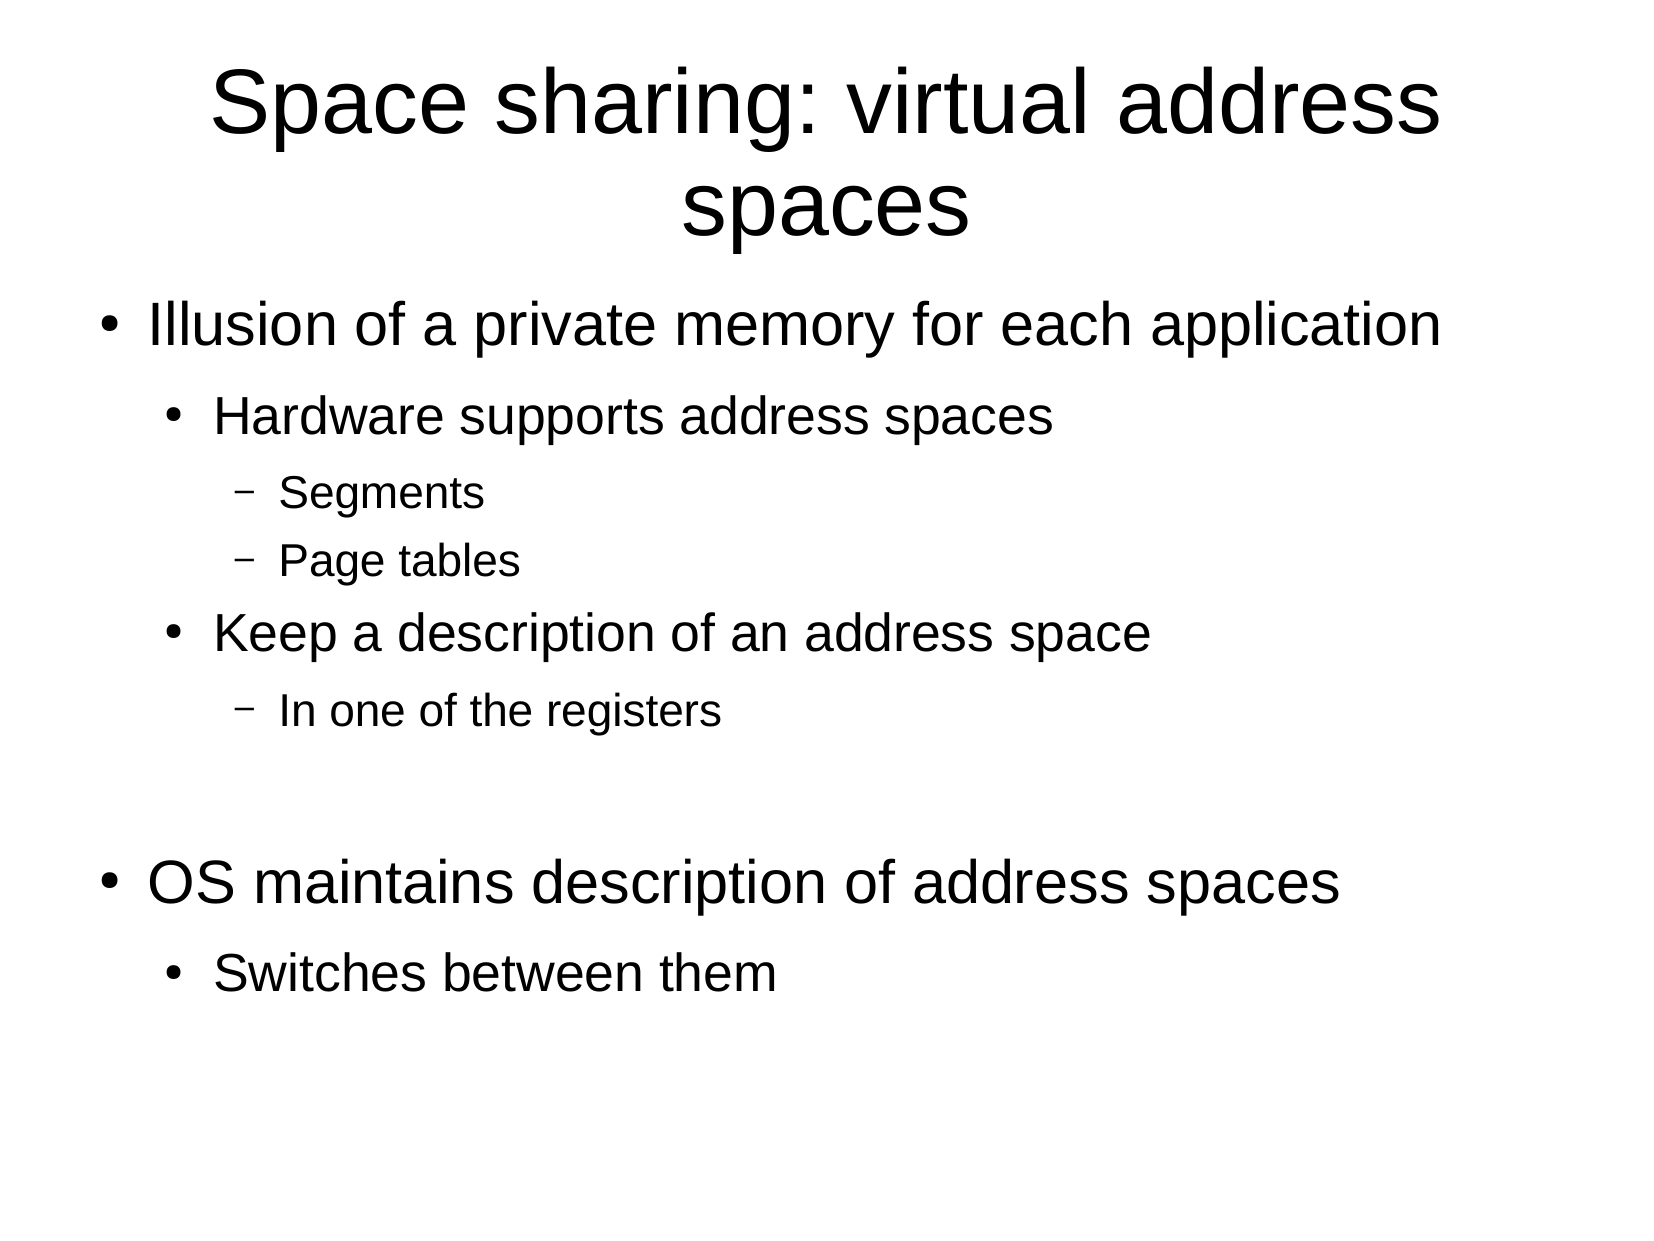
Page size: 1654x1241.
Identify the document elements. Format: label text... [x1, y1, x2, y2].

title Space sharing: virtual address spaces [82, 49, 1571, 257]
list Illusion of a private memory for each application Hardware supports address spaces Segments Page tables Keep a description of an address space In one of the registers OS maintains description of address spaces Switches between them [82, 290, 1571, 1010]
